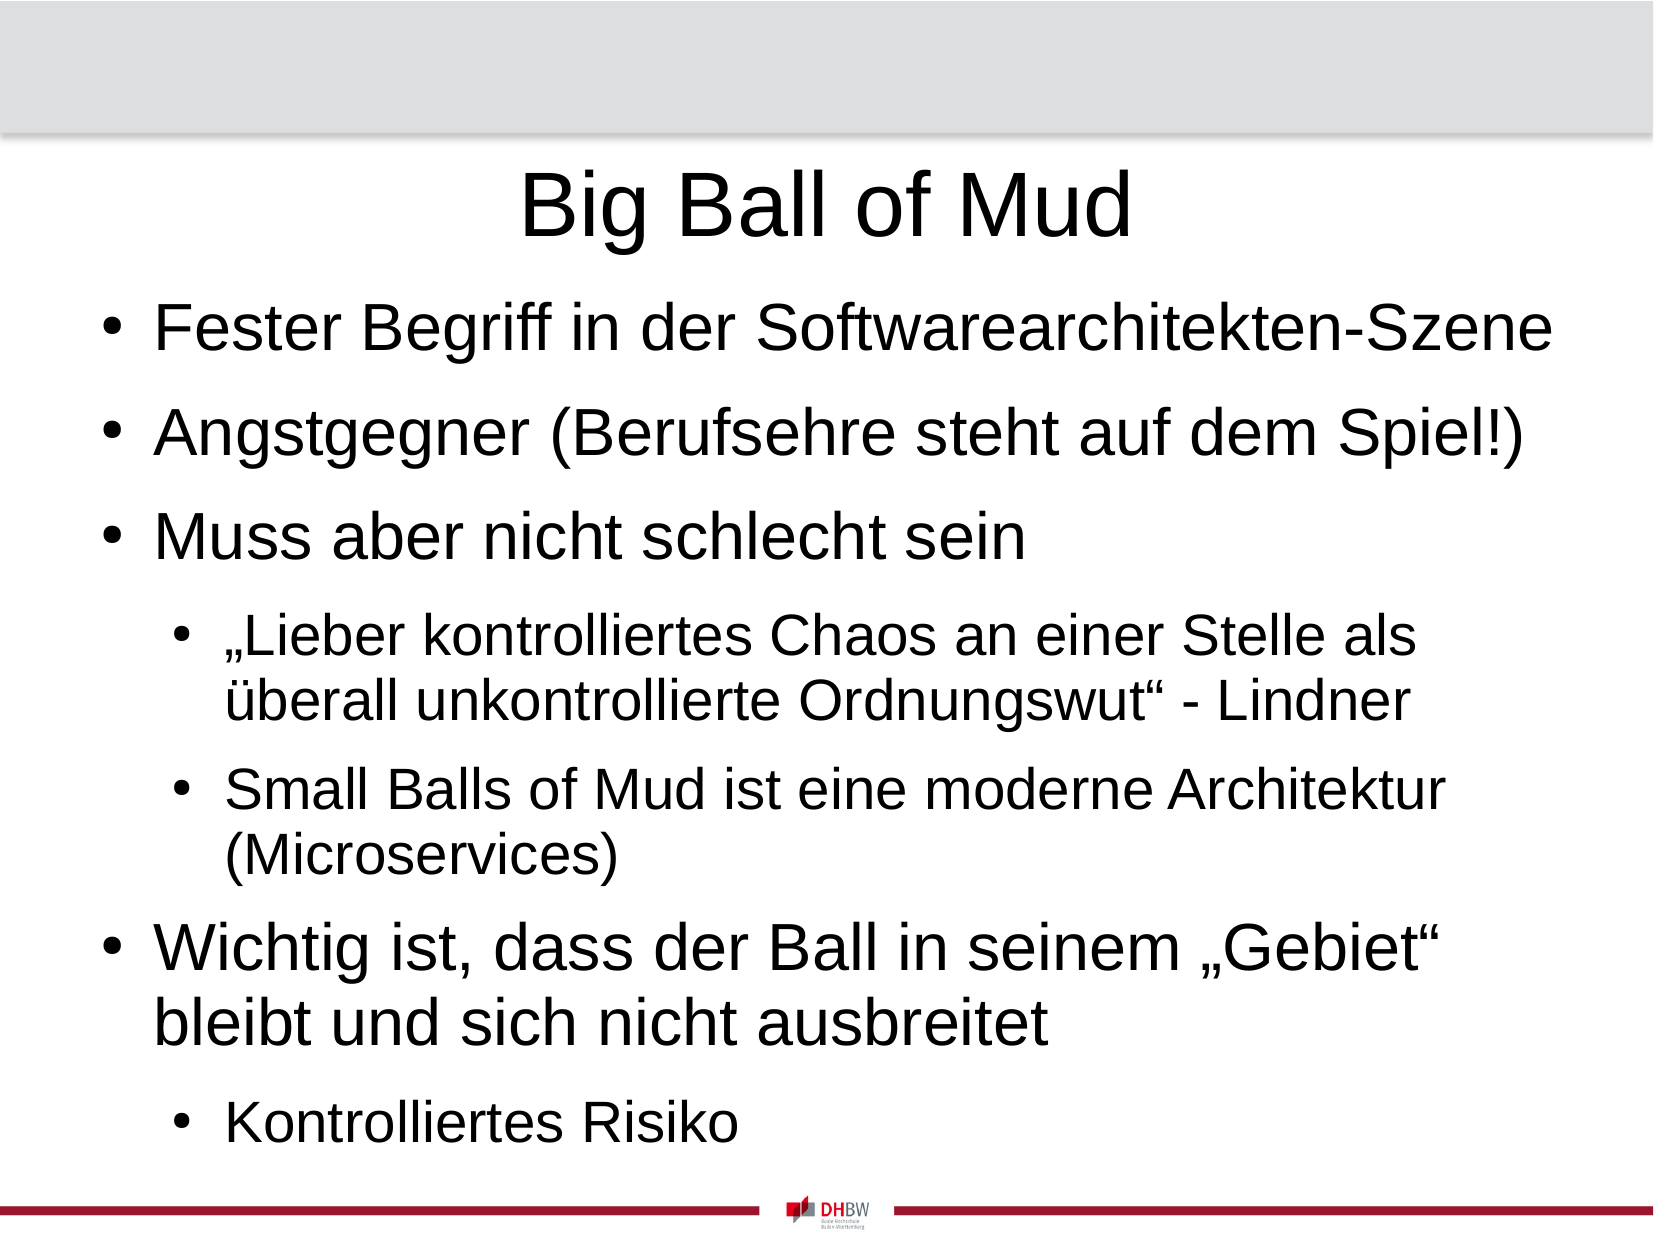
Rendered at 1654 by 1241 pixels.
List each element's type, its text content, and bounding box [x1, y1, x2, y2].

picture [0, 1, 1654, 1237]
list Fester Begriff in der Softwarearchitekten-Szene Angstgegner (Berufsehre steht auf dem Spiel!) Muss aber nicht schlecht sein „Lieber kontrolliertes Chaos an einer Stelle als überall unkontrollierte Ordnungswut“ - Lindner Small Balls of Mud ist eine moderne Architektur (Microservices) Wichtig ist, dass der Ball in seinem „Gebiet“ bleibt und sich nicht ausbreitet Kontrolliertes Risiko [82, 290, 1571, 1155]
title Big Ball of Mud [82, 147, 1571, 257]
